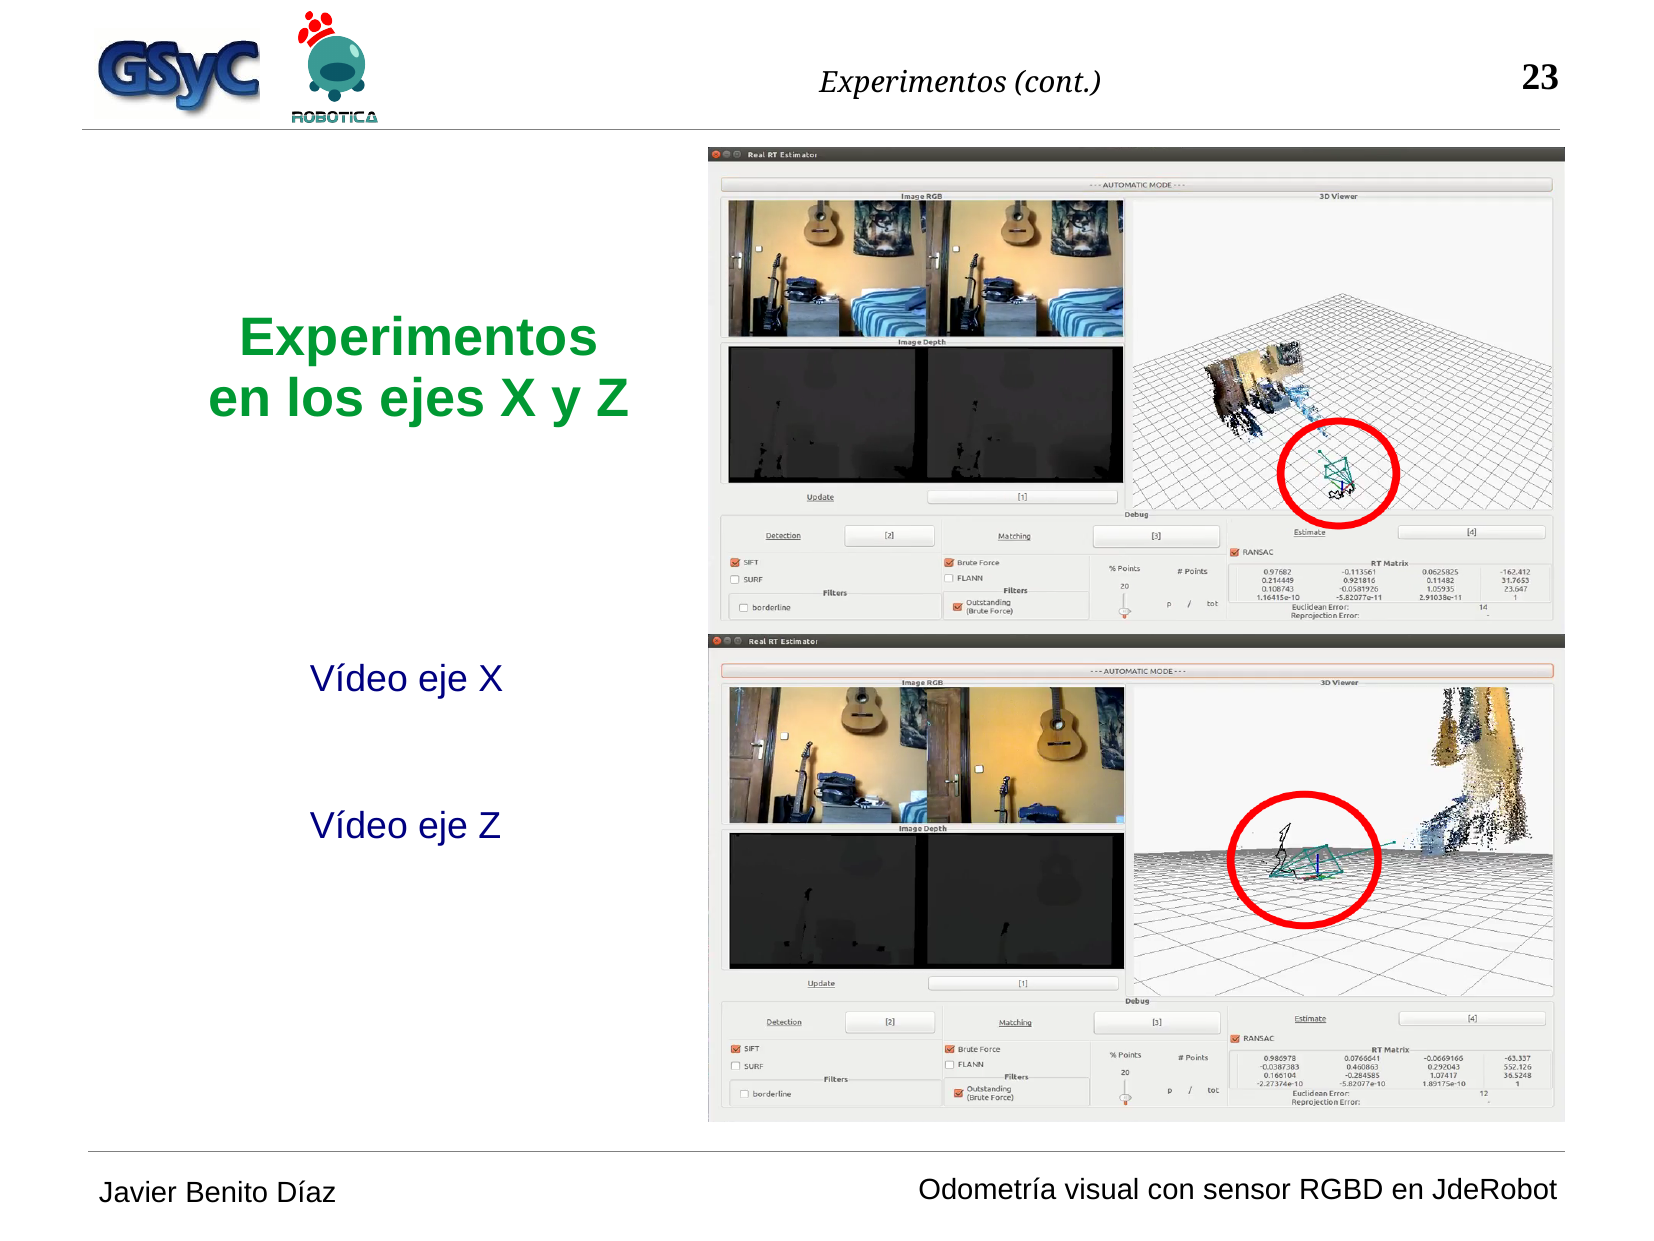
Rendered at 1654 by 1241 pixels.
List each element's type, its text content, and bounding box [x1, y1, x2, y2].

picture [708, 147, 1565, 1123]
picture [292, 11, 378, 123]
text_box Experimentos (cont.) [709, 53, 1211, 103]
picture [94, 28, 260, 119]
text_box Vídeo eje Z [295, 797, 532, 869]
title Experimentos en los ejes X y Z [0, 304, 708, 532]
text_box Vídeo eje X [295, 649, 538, 721]
